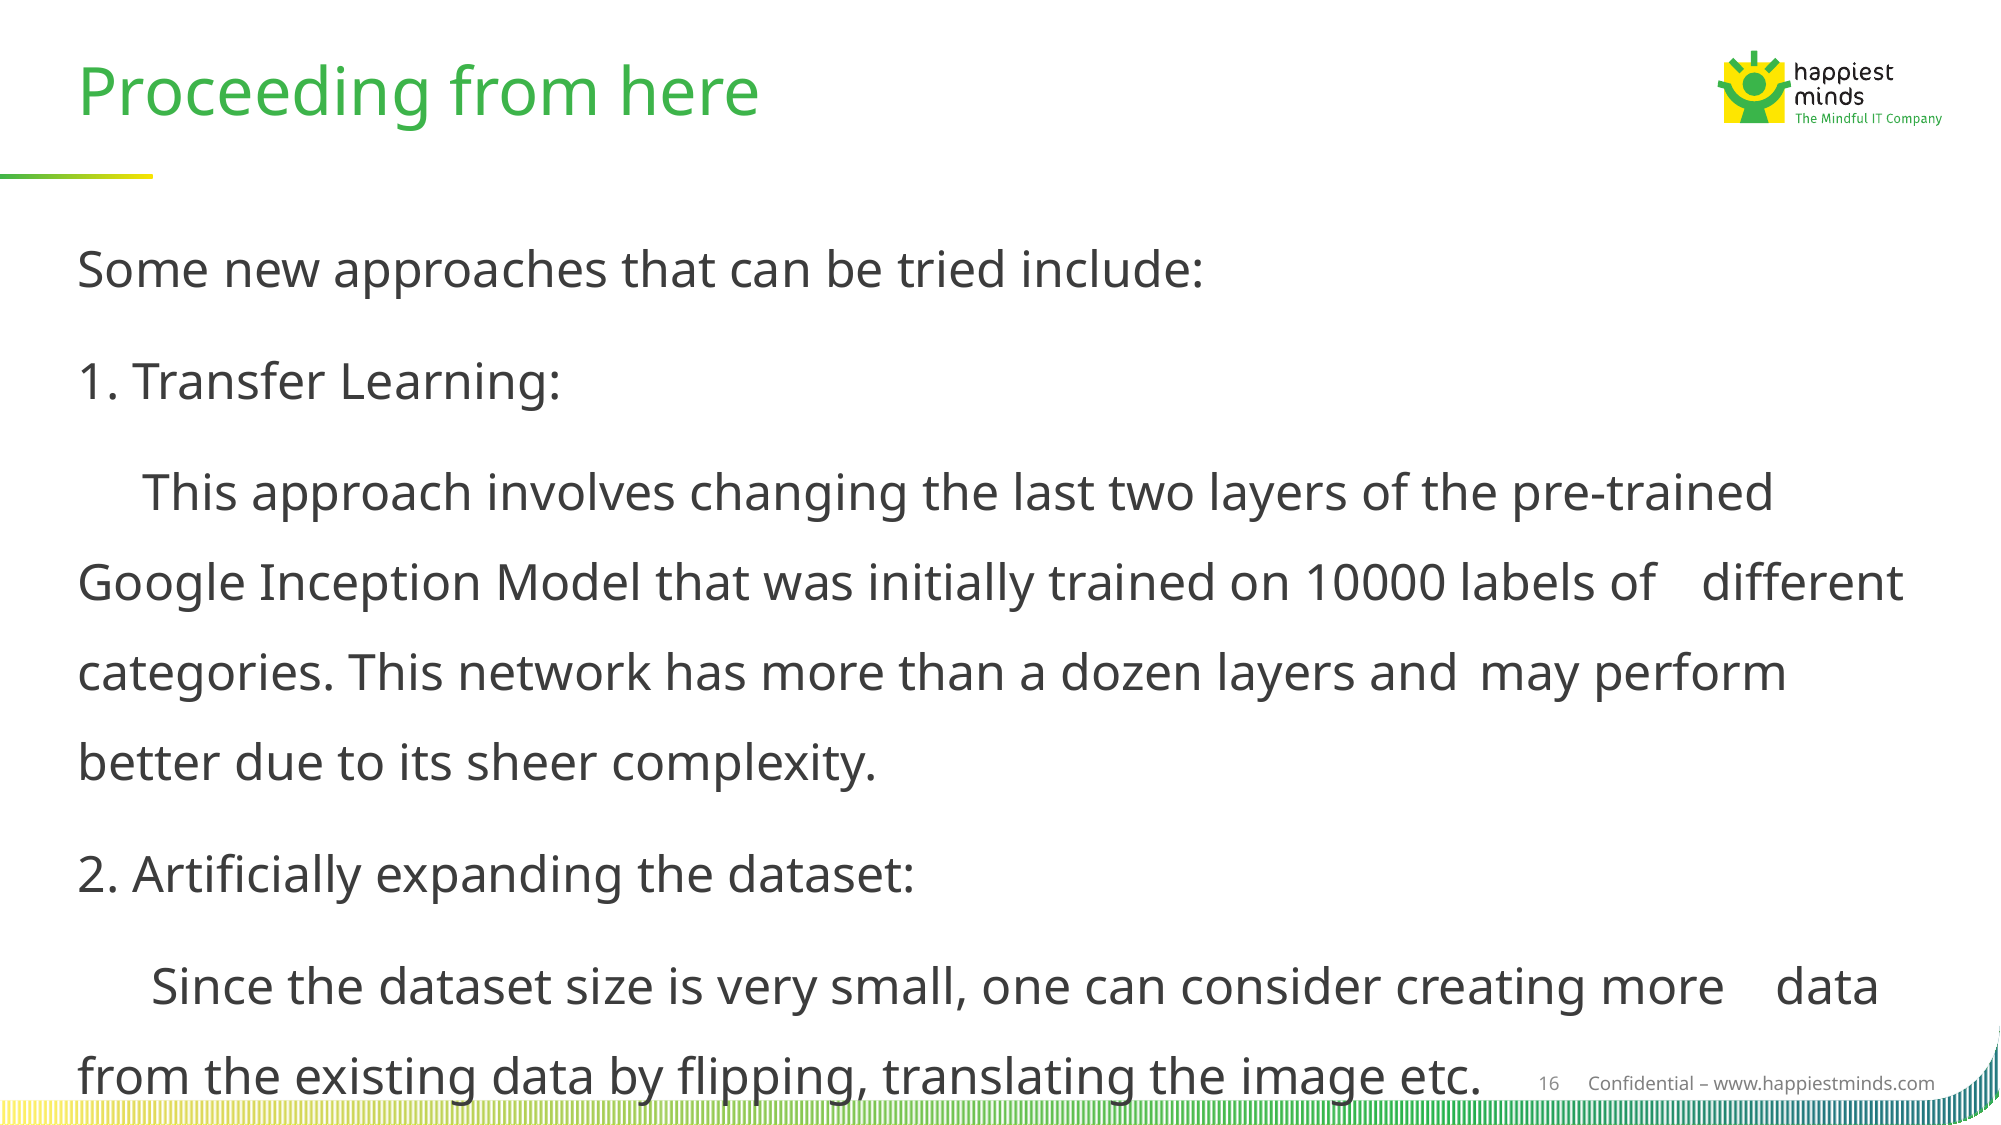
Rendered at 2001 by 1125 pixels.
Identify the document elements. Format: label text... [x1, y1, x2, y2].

list Some new approaches that can be tried include: 1. Transfer Learning: This approach involves changing the last two layers of the pre-trained Google Inception Model that was initially trained on 10000 labels of different categories. This network has more than a dozen layers and may perform better due to its sheer complexity. 2. Artificially expanding the dataset: Since the dataset size is very small, one can consider creating more data from the existing data by flipping, translating the image etc. [62, 200, 1938, 1029]
picture [0, 985, 2000, 1125]
list Proceeding from here [62, 12, 1528, 166]
slide_number <number> [1124, 1054, 1575, 1115]
